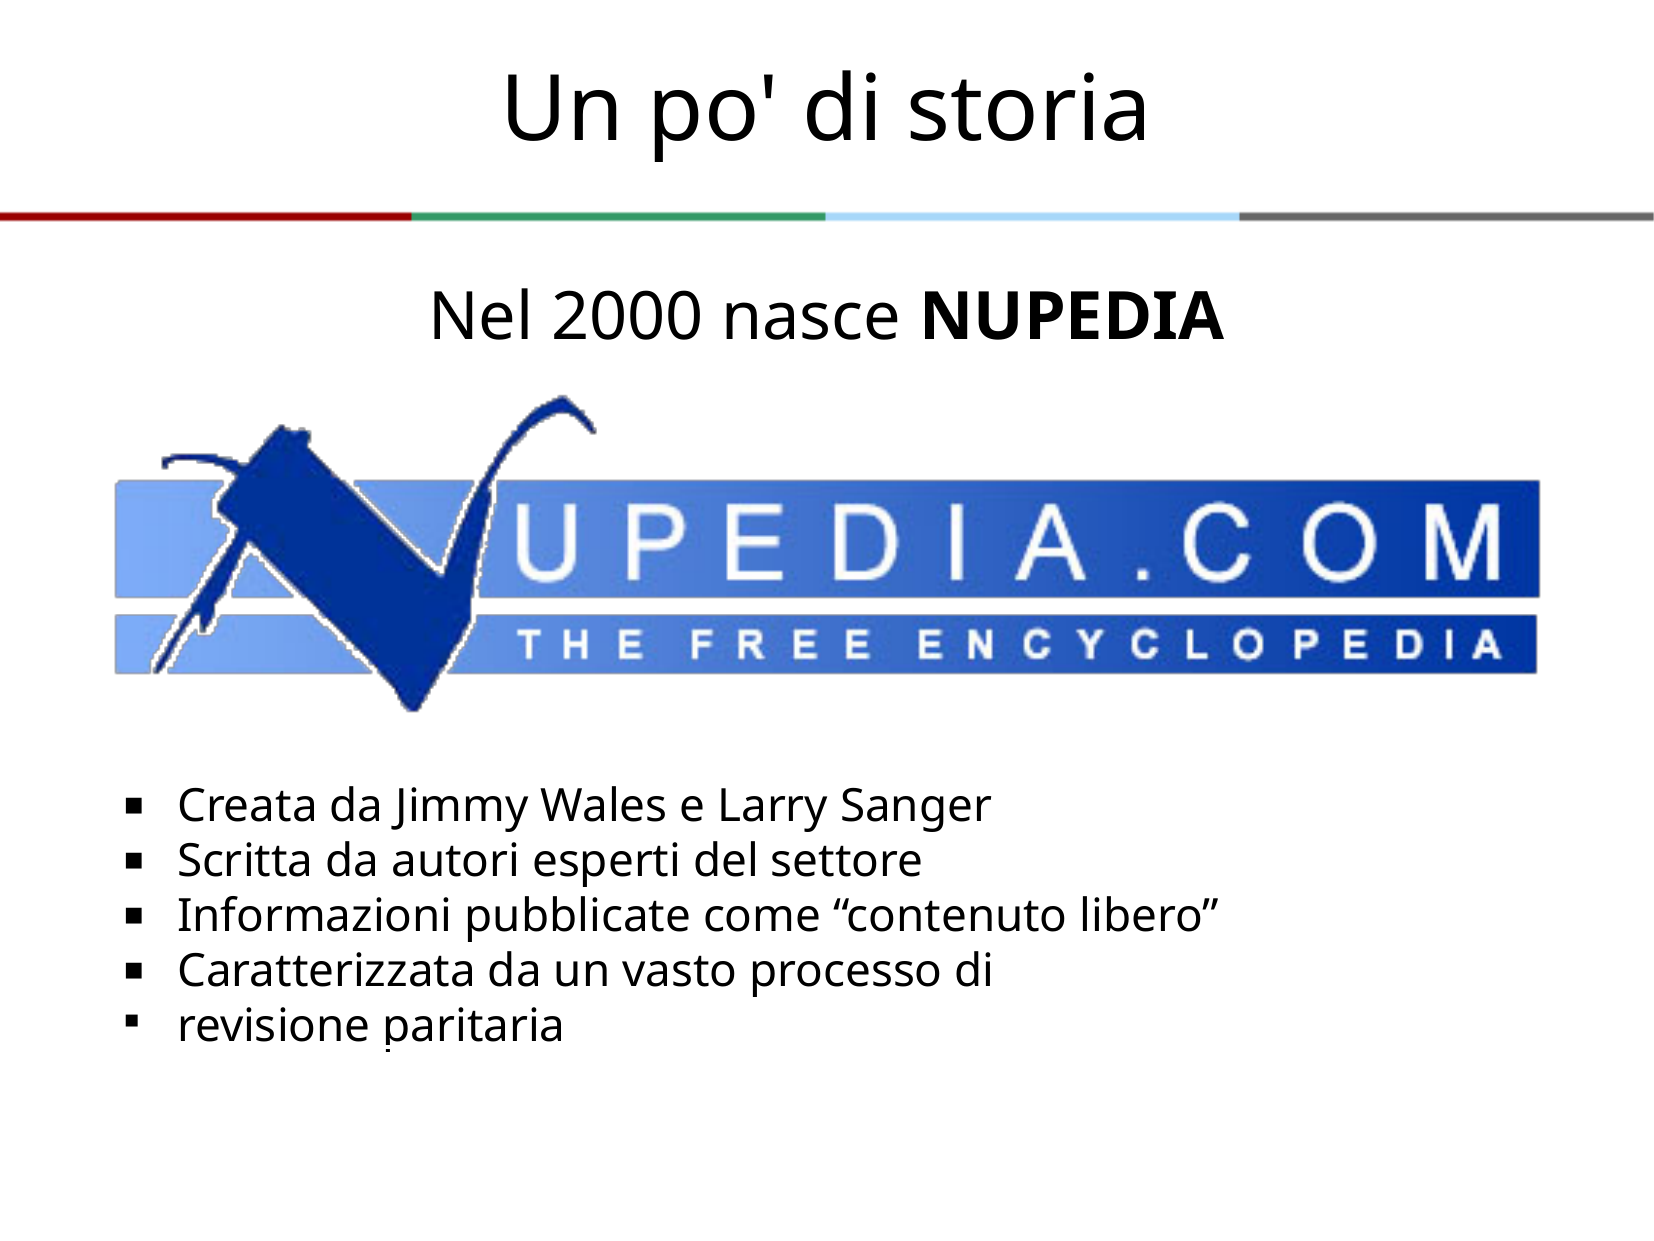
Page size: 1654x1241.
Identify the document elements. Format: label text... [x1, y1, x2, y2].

text_box Un po' di storia [82, 0, 1571, 200]
picture [99, 385, 1555, 727]
text_box Nel 2000 nasce NUPEDIA [82, 272, 1571, 363]
picture [0, 200, 1654, 235]
text_box Creata da Jimmy Wales e Larry Sanger Scritta da autori esperti del settore Informazioni pubblicate come “contenuto libero” Caratterizzata da un vasto processo di revisione paritaria [106, 775, 1347, 1209]
